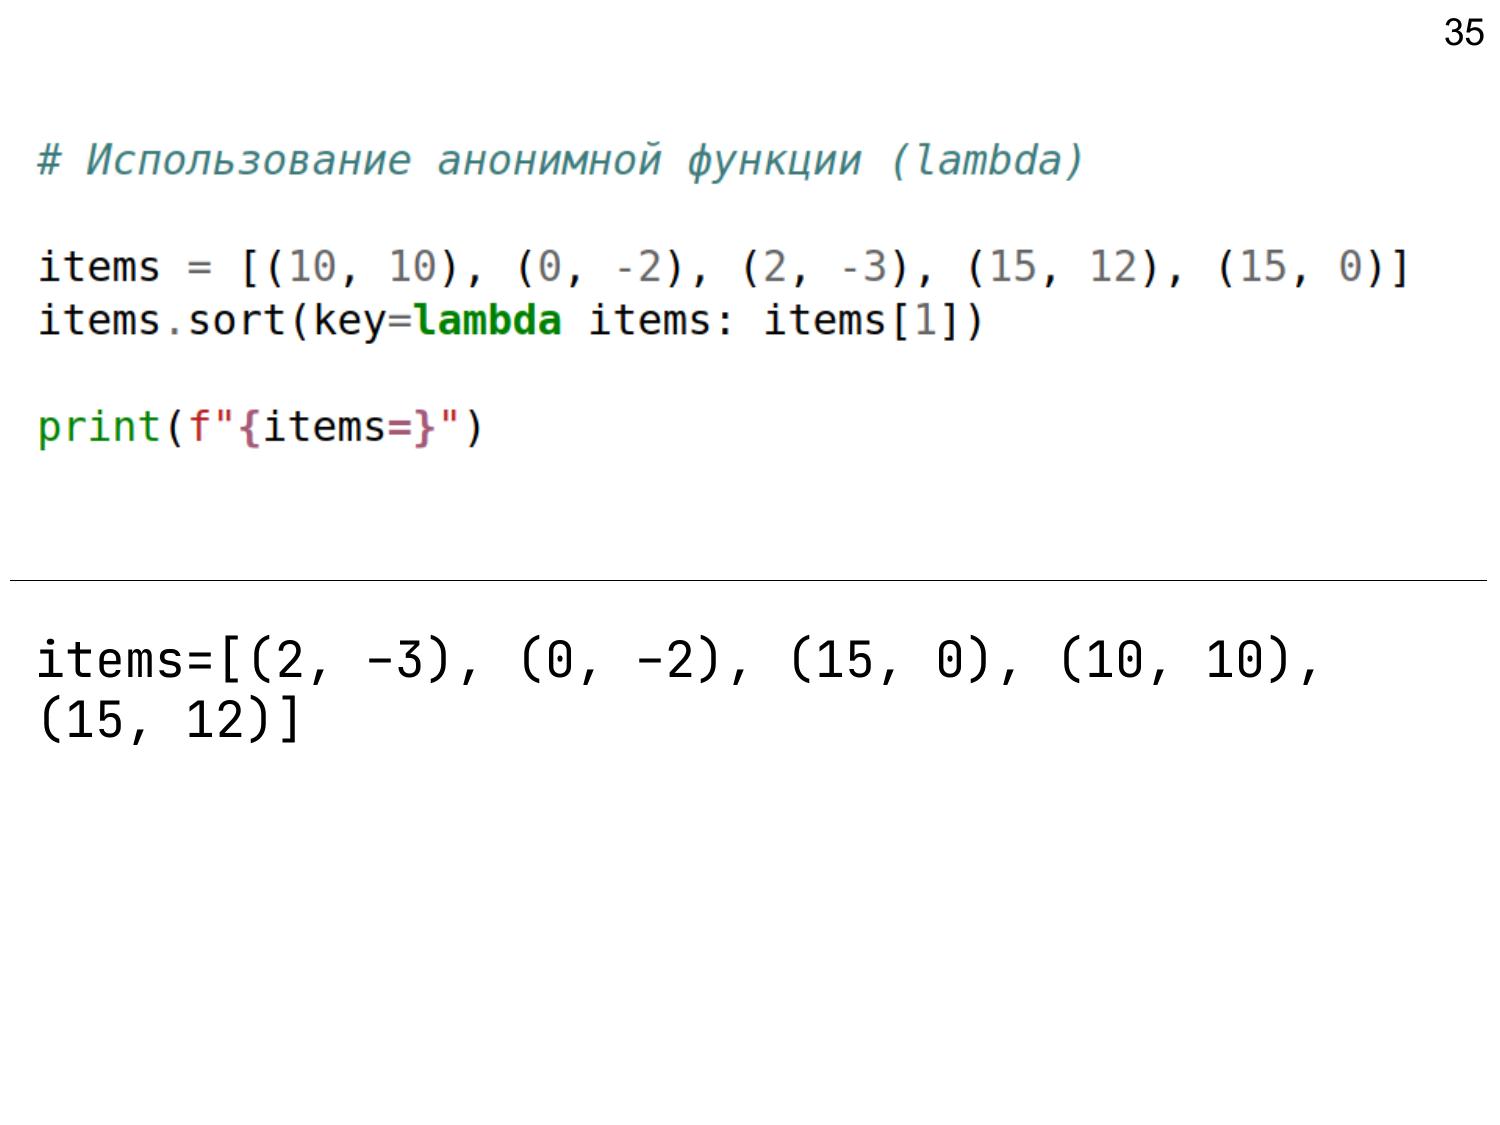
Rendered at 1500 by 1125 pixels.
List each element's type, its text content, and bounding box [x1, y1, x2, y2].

text_box items=[(2, -3), (0, -2), (15, 0), (10, 10), (15, 12)] [35, 620, 1458, 1088]
picture [25, 123, 1417, 460]
